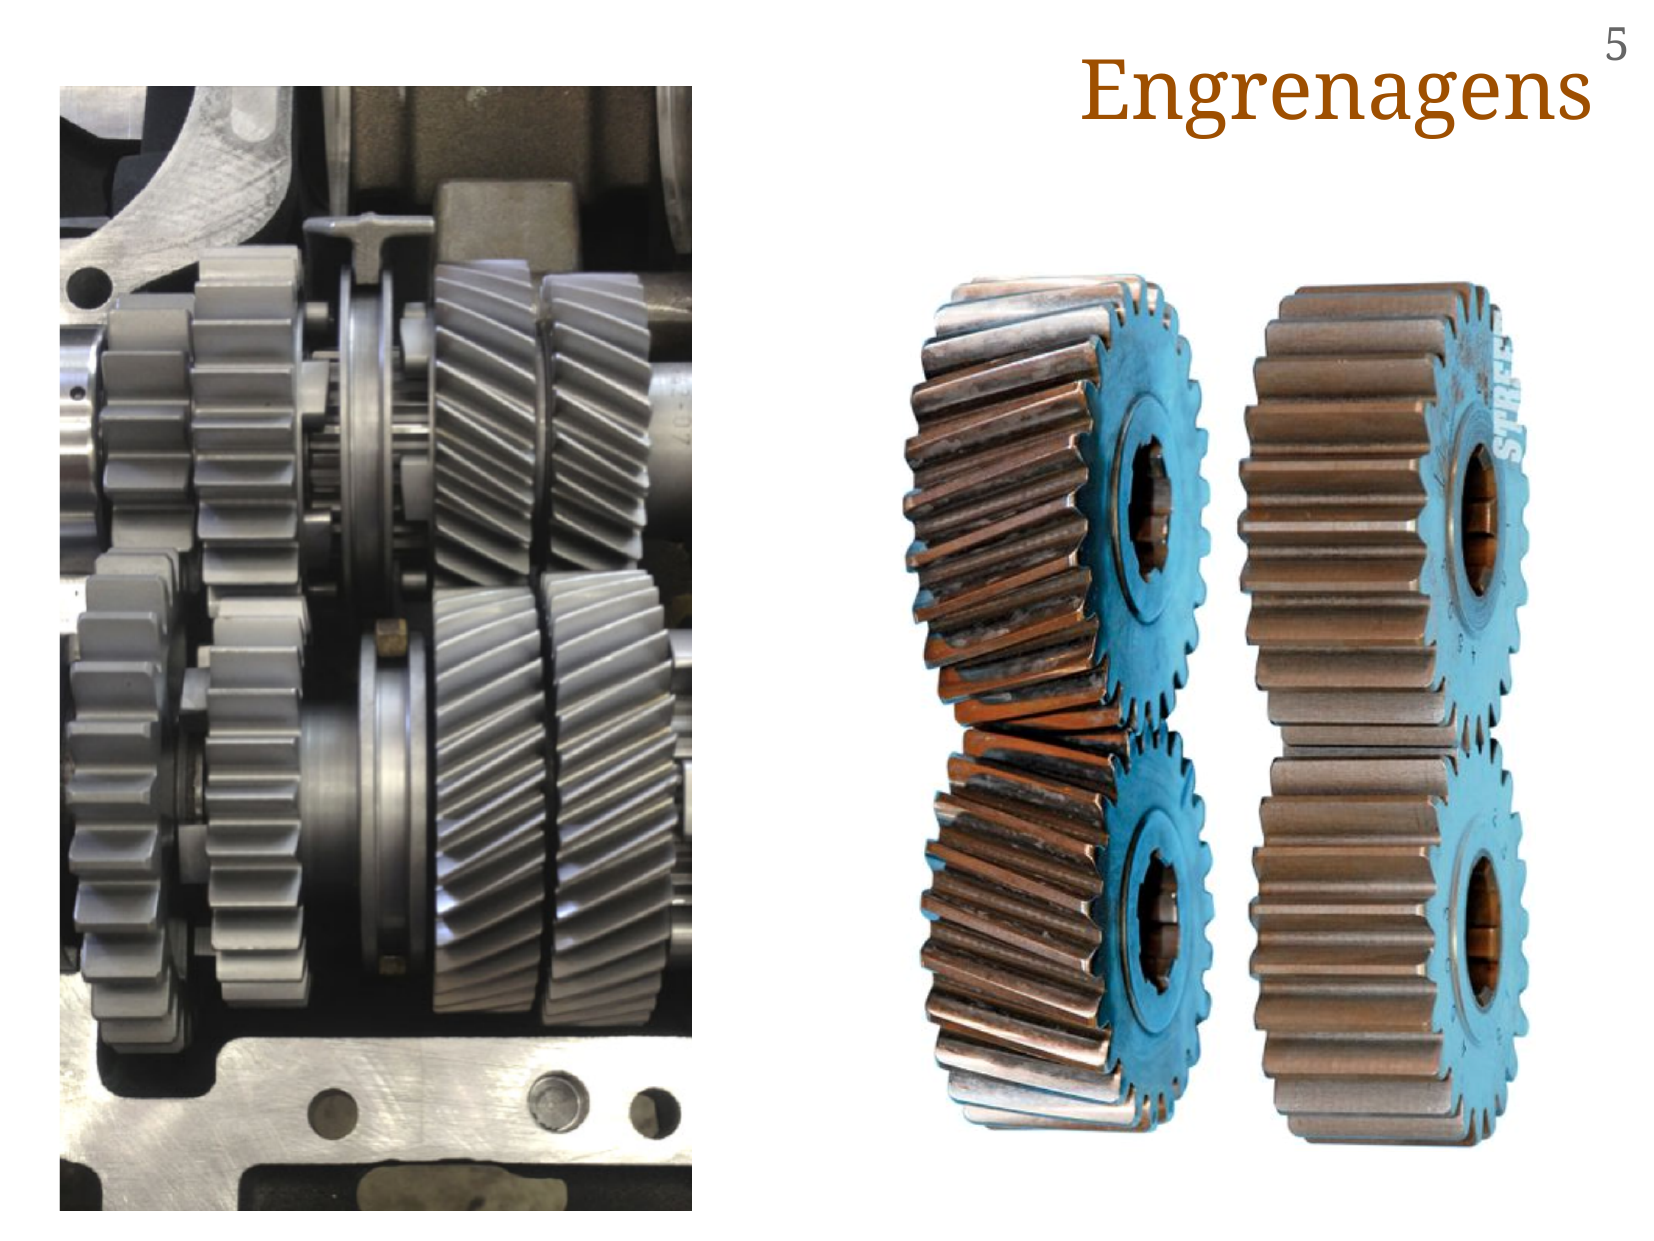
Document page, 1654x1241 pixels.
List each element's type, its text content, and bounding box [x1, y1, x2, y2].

picture [900, 265, 1536, 1152]
title Engrenagens [59, 29, 1595, 148]
picture [59, 85, 692, 1211]
